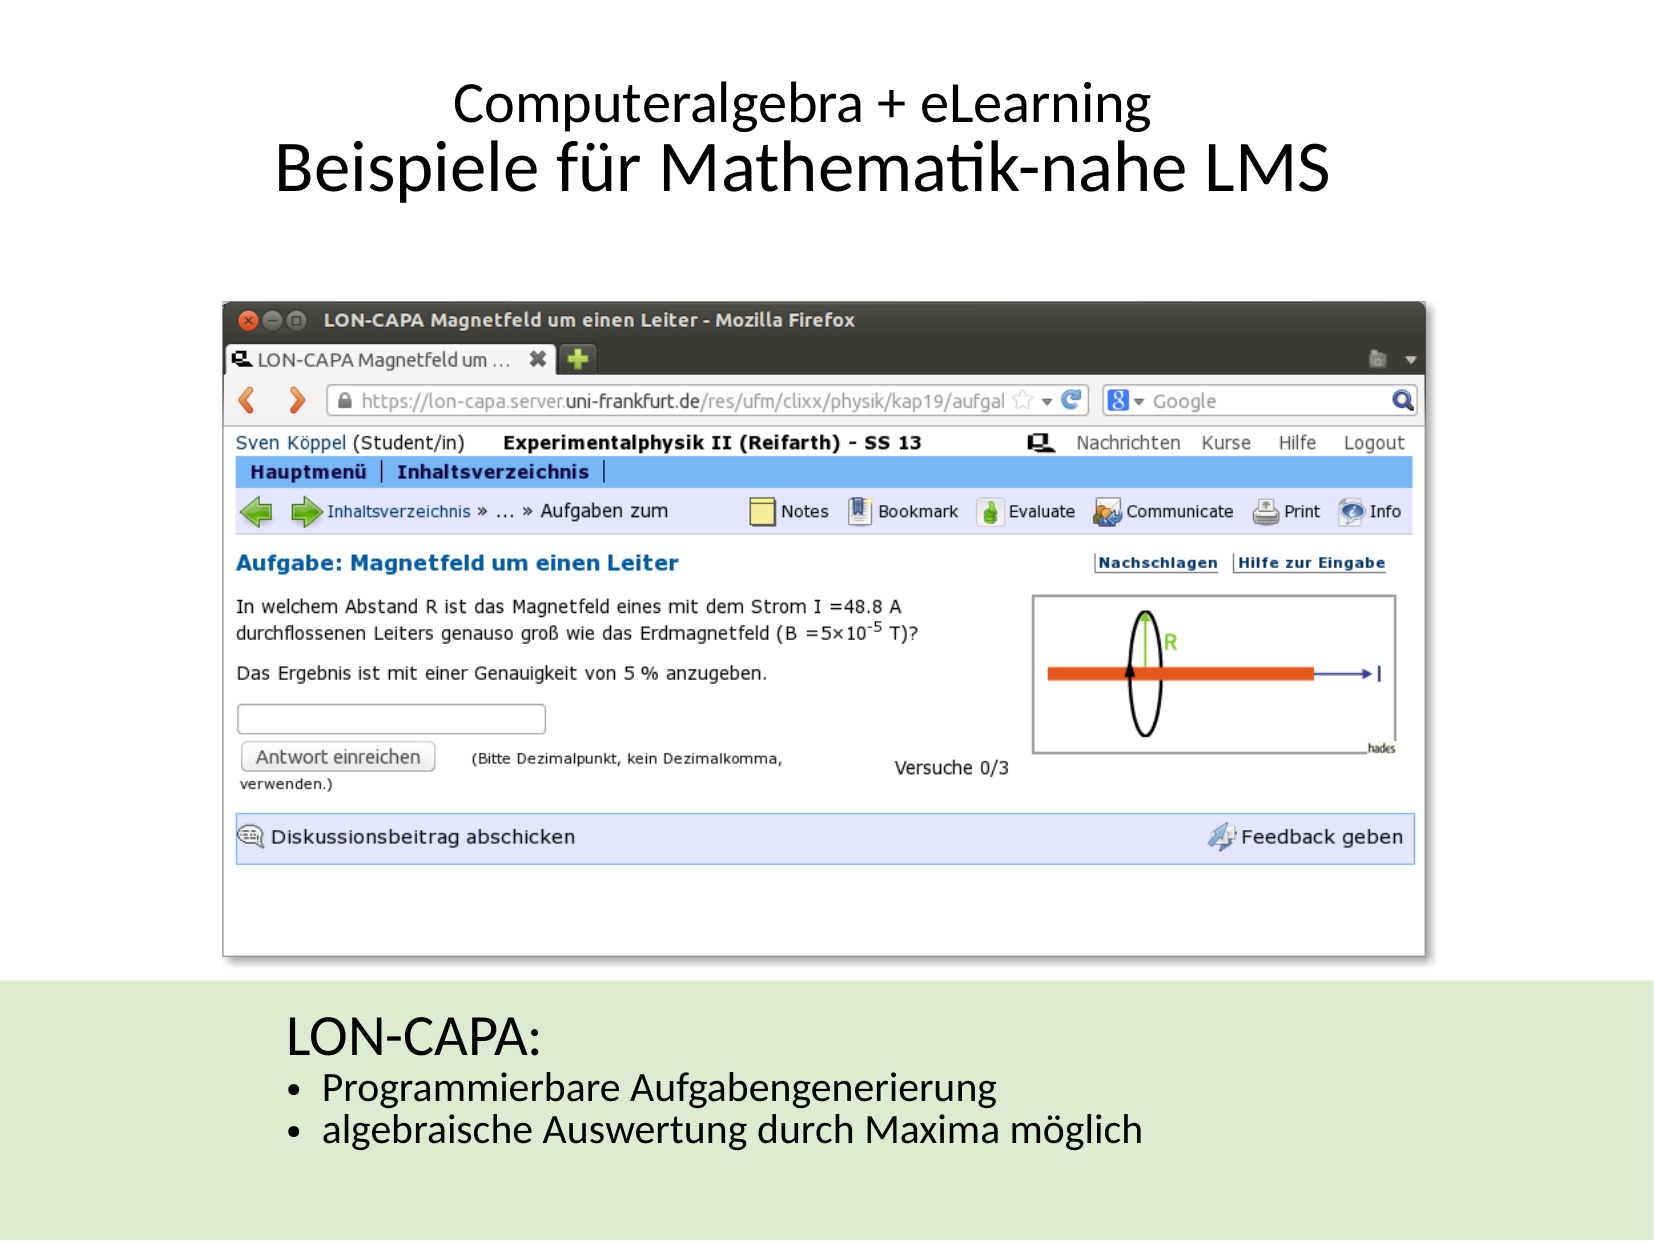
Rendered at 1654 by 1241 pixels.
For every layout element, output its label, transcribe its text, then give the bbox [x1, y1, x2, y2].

picture [216, 295, 1438, 969]
text_box [0, 980, 1654, 1241]
text_box Computeralgebra + eLearning Beispiele für Mathematik-nahe LMS [259, 70, 1394, 295]
text_box LON-CAPA: Programmierbare Aufgabengenerierung algebraische Auswertung durch Maxima möglich [271, 1004, 1406, 1193]
